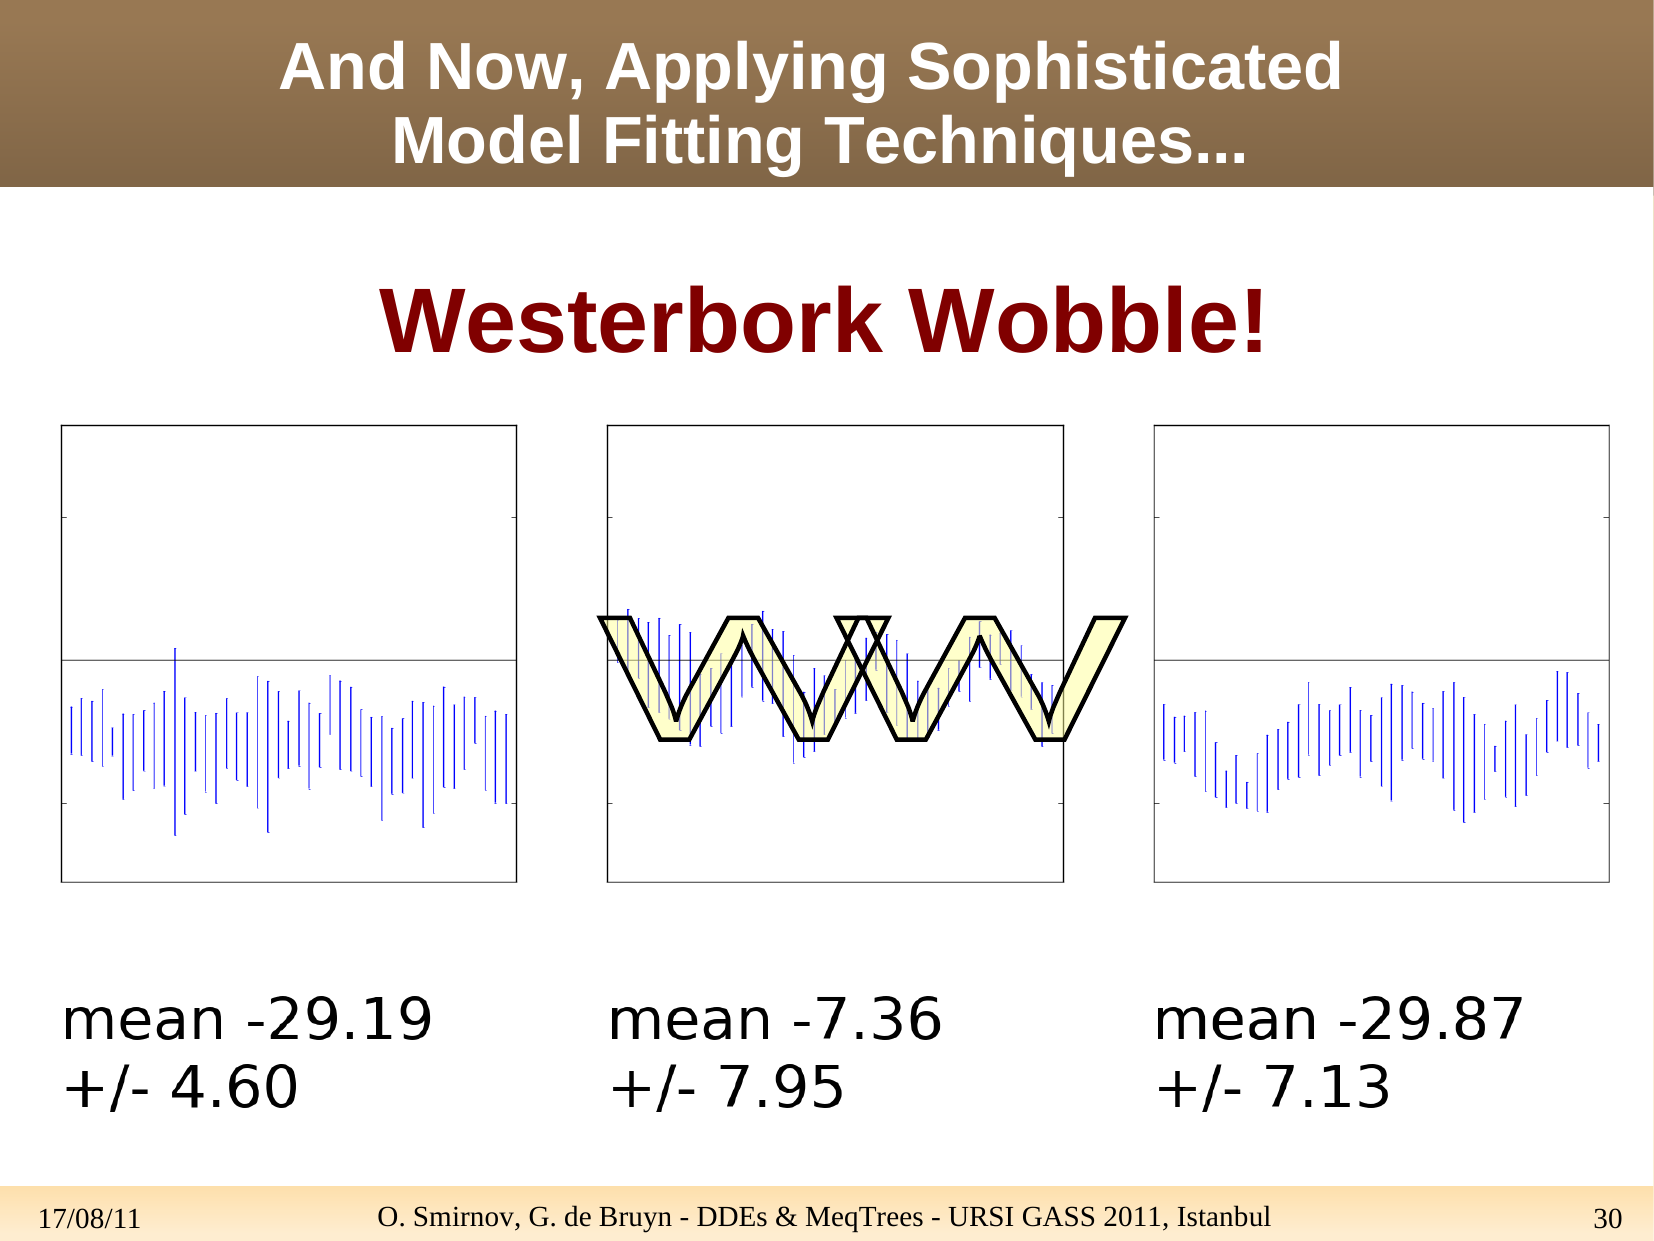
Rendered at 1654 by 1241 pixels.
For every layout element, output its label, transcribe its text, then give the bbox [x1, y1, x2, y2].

text_box WW [600, 617, 1126, 740]
picture [0, 0, 1654, 1241]
text_box Westerbork Wobble! [262, 262, 1388, 385]
title And Now, Applying Sophisticated Model Fitting Techniques... [76, 7, 1565, 187]
